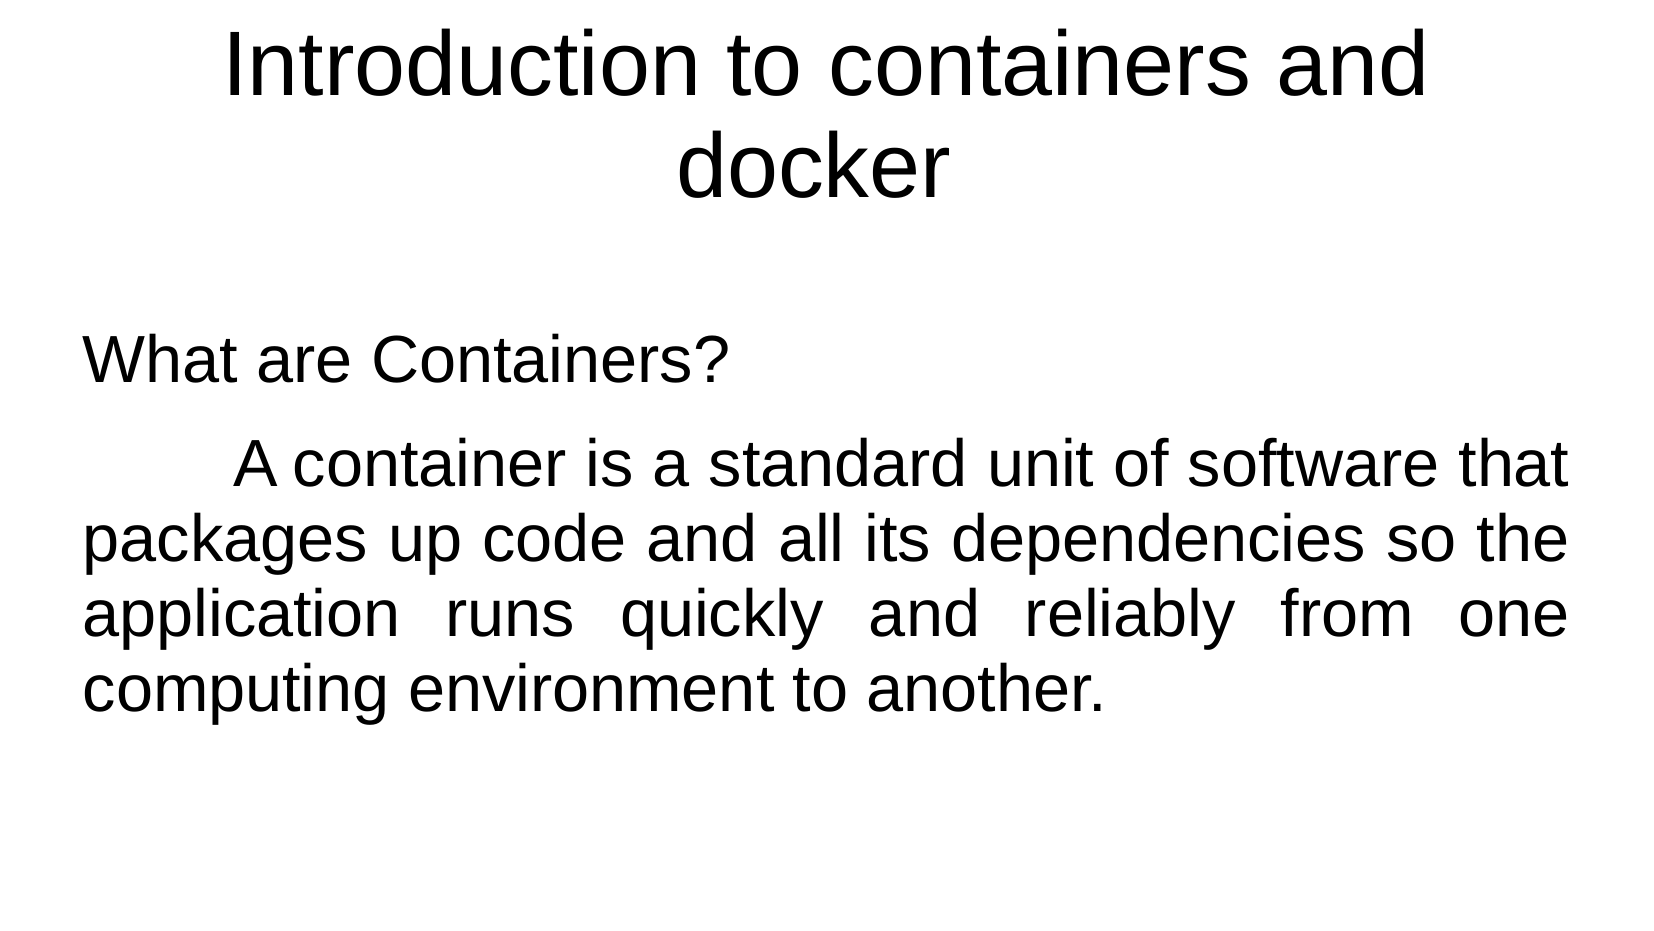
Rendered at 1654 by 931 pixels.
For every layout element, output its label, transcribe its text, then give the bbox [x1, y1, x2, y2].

title Introduction to containers and docker [82, 12, 1571, 217]
list What are Containers? A container is a standard unit of software that packages up code and all its dependencies so the application runs quickly and reliably from one computing environment to another. [82, 217, 1571, 758]
